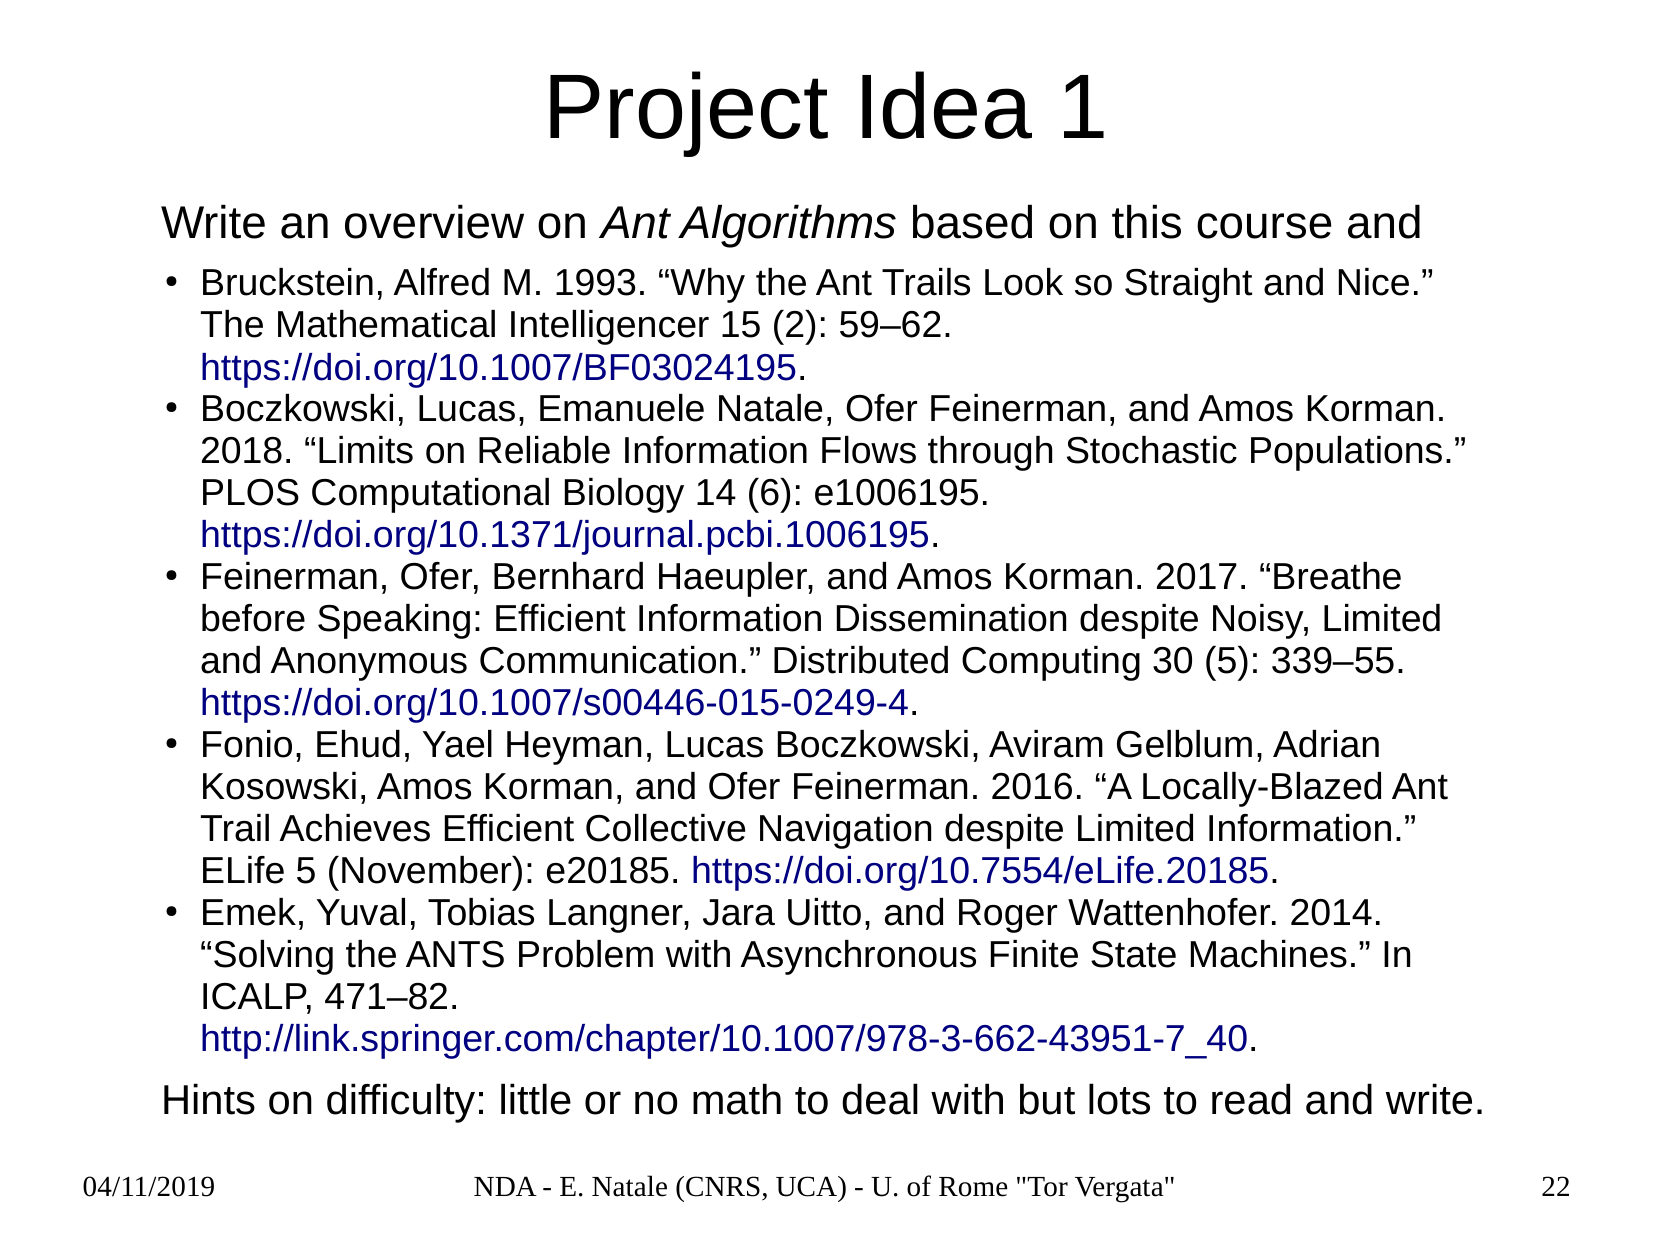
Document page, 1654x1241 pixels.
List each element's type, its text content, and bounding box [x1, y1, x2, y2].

text_box Hints on difficulty: little or no math to deal with but lots to read and write. [146, 1069, 1546, 1131]
title Project Idea 1 [82, 38, 1571, 176]
text_box Write an overview on Ant Algorithms based on this course and [146, 189, 1576, 256]
text_box Bruckstein, Alfred M. 1993. “Why the Ant Trails Look so Straight and Nice.” The Mathematical Intelligencer 15 (2): 59–62. https://doi.org/10.1007/BF03024195. Boczkowski, Lucas, Emanuele Natale, Ofer Feinerman, and Amos Korman. 2018. “Limits on Reliable Information Flows through Stochastic Populations.” PLOS Computational Biology 14 (6): e1006195. https://doi.org/10.1371/journal.pcbi.1006195. Feinerman, Ofer, Bernhard Haeupler, and Amos Korman. 2017. “Breathe before Speaking: Efficient Information Dissemination despite Noisy, Limited and Anonymous Communication.” Distributed Computing 30 (5): 339–55. https://doi.org/10.1007/s00446-015-0249-4. Fonio, Ehud, Yael Heyman, Lucas Boczkowski, Aviram Gelblum, Adrian Kosowski, Amos Korman, and Ofer Feinerman. 2016. “A Locally-Blazed Ant Trail Achieves Efficient Collective Navigation despite Limited Information.” ELife 5 (November): e20185. https://doi.org/10.7554/eLife.20185. Emek, Yuval, Tobias Langner, Jara Uitto, and Roger Wattenhofer. 2014. “Solving the ANTS Problem with Asynchronous Finite State Machines.” In ICALP, 471–82. http://link.springer.com/chapter/10.1007/978-3-662-43951-7_40. [150, 256, 1501, 1068]
